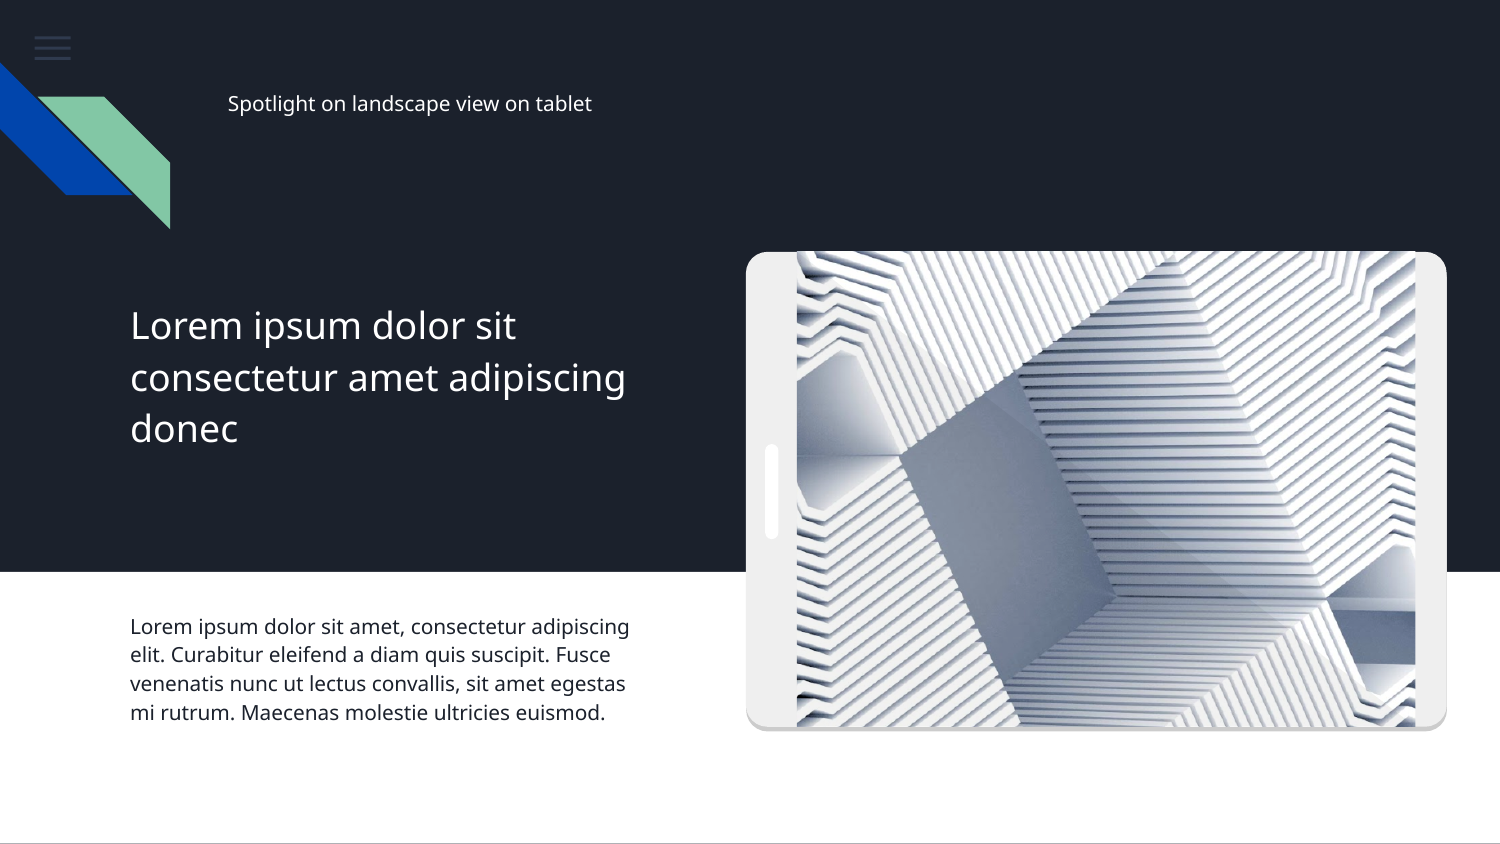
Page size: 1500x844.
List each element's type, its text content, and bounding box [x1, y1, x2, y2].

title Lorem ipsum dolor sit consectetur amet adipiscing donec [115, 280, 663, 522]
title Spotlight on landscape view on tablet [212, 75, 706, 160]
picture [798, 251, 1416, 726]
text_box [745, 251, 1447, 732]
list Lorem ipsum dolor sit amet, consectetur adipiscing elit. Curabitur eleifend a diam quis suscipit. Fusce venenatis nunc ut lectus convallis, sit amet egestas mi rutrum. Maecenas molestie ultricies euismod. [115, 594, 663, 721]
